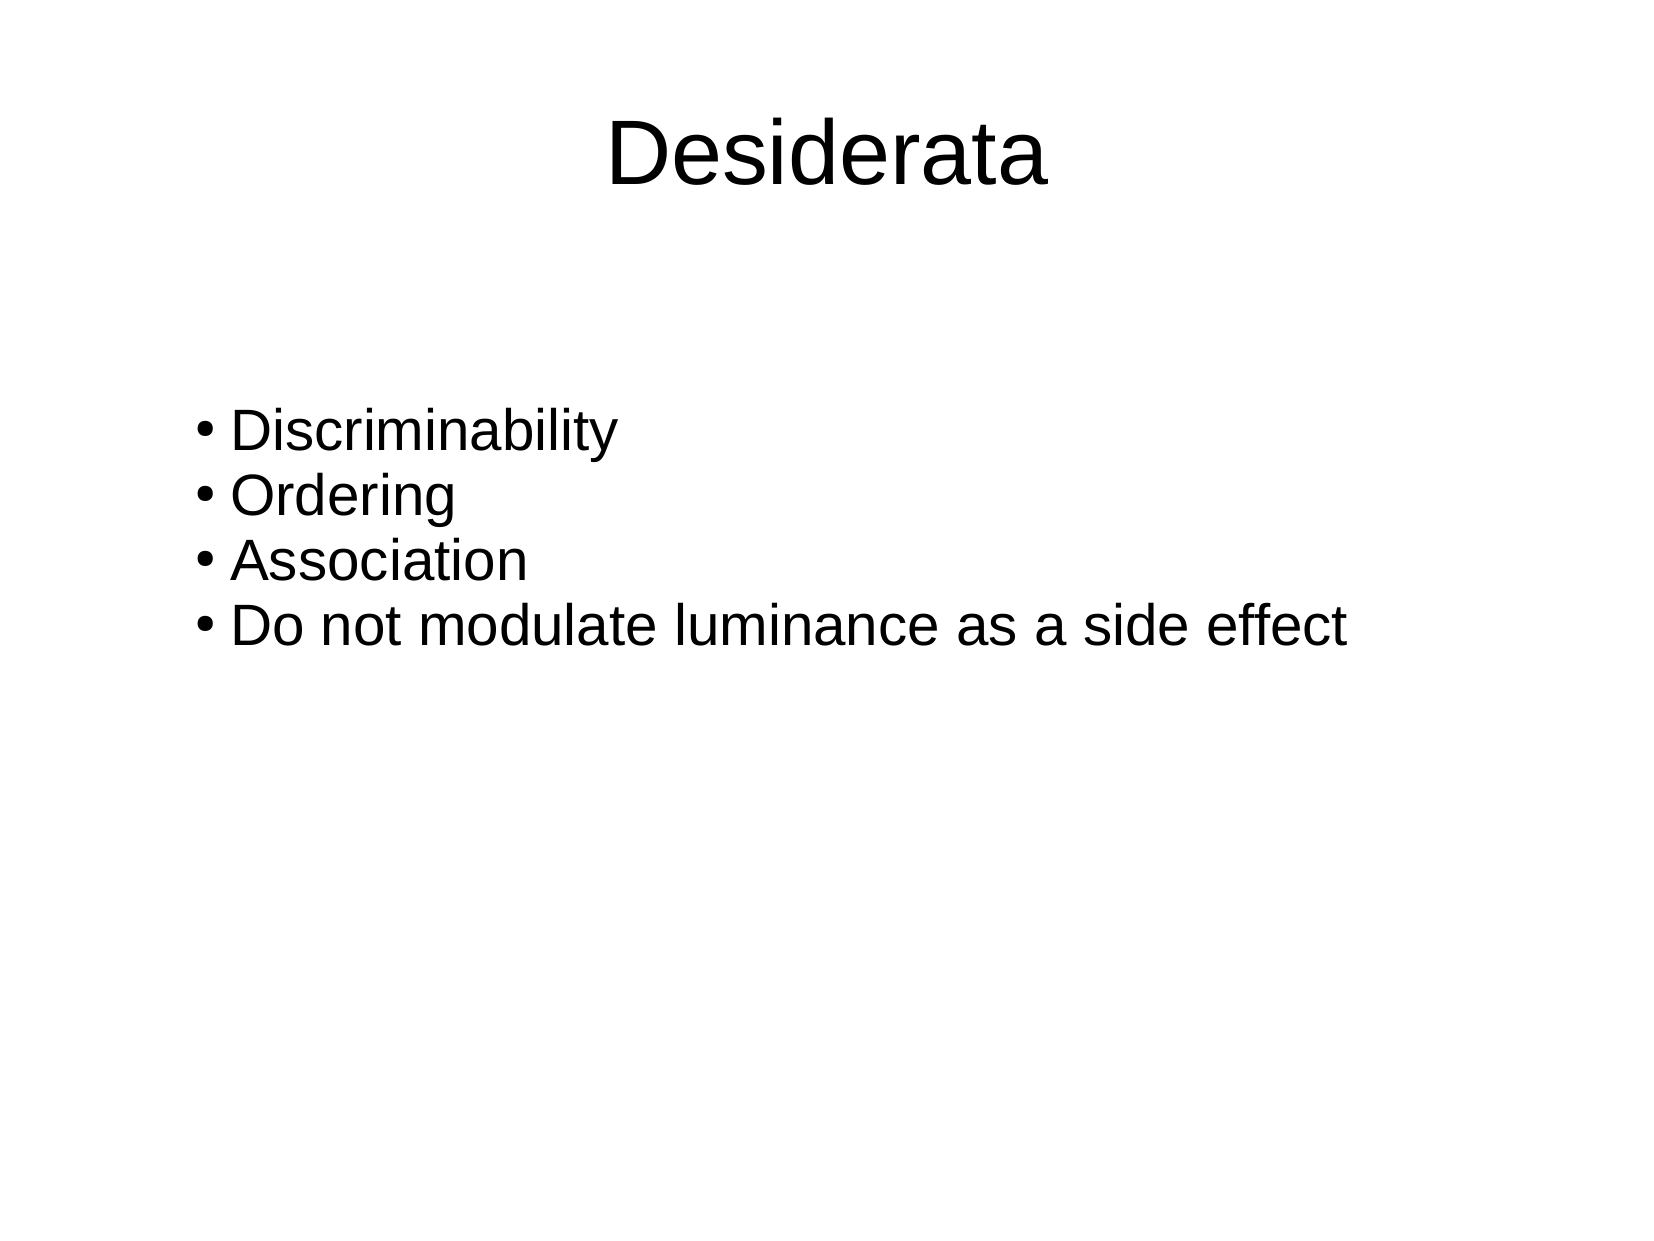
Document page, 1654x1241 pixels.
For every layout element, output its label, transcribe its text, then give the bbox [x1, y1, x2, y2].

text_box Discriminability Ordering Association Do not modulate luminance as a side effect [180, 390, 1365, 665]
title Desiderata [82, 49, 1571, 257]
